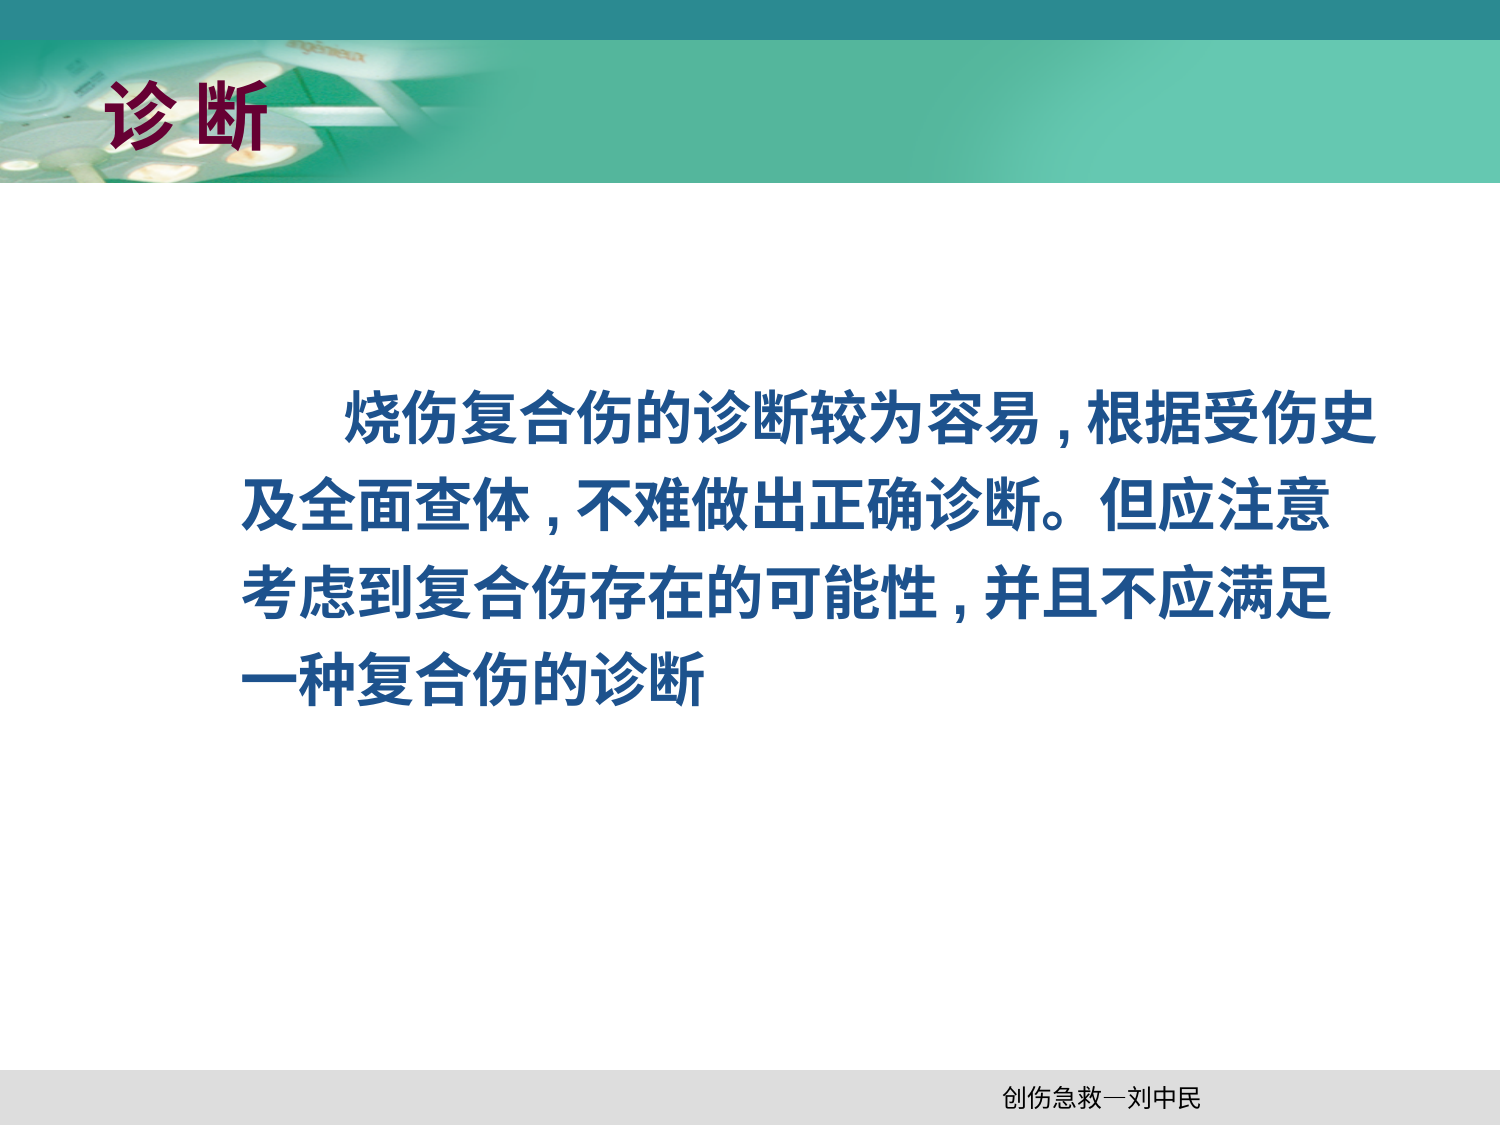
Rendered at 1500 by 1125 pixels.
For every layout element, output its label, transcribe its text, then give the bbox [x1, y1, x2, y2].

list 烧伤复合伤的诊断较为容易,根据受伤史及全面查体,不难做出正确诊断。但应注意考虑到复合伤存在的可能性,并且不应满足一种复合伤的诊断 [112, 187, 1401, 1051]
title 诊 断 [87, 62, 1388, 155]
text_box 创伤急救—刘中民 [987, 1074, 1463, 1125]
